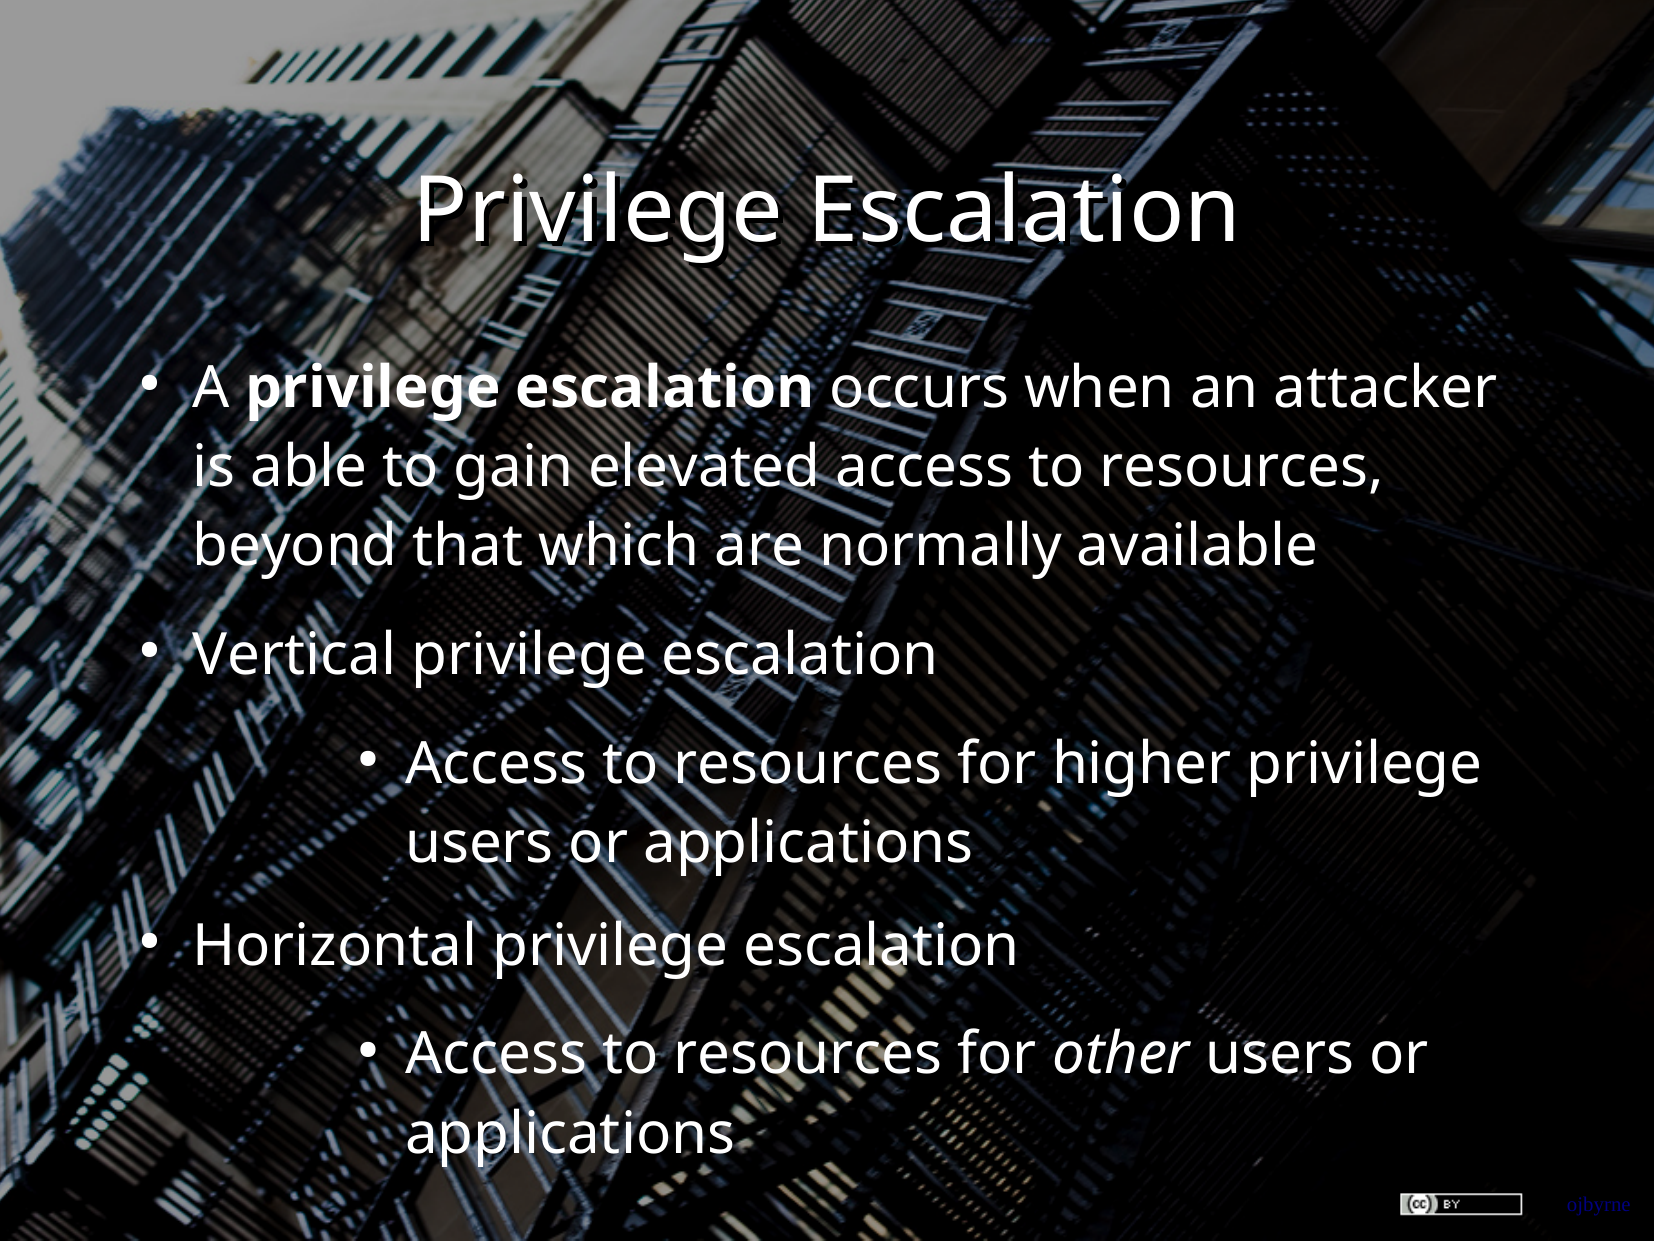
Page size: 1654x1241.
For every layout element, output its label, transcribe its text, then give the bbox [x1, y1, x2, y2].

text_box by ojbyrne [1535, 1193, 1636, 1217]
title Privilege Escalation [121, 102, 1534, 310]
picture [0, 0, 1654, 1241]
list A privilege escalation occurs when an attacker is able to gain elevated access to resources, beyond that which are normally available Vertical privilege escalation Access to resources for higher privilege users or applications Horizontal privilege escalation Access to resources for other users or applications [121, 344, 1534, 1067]
